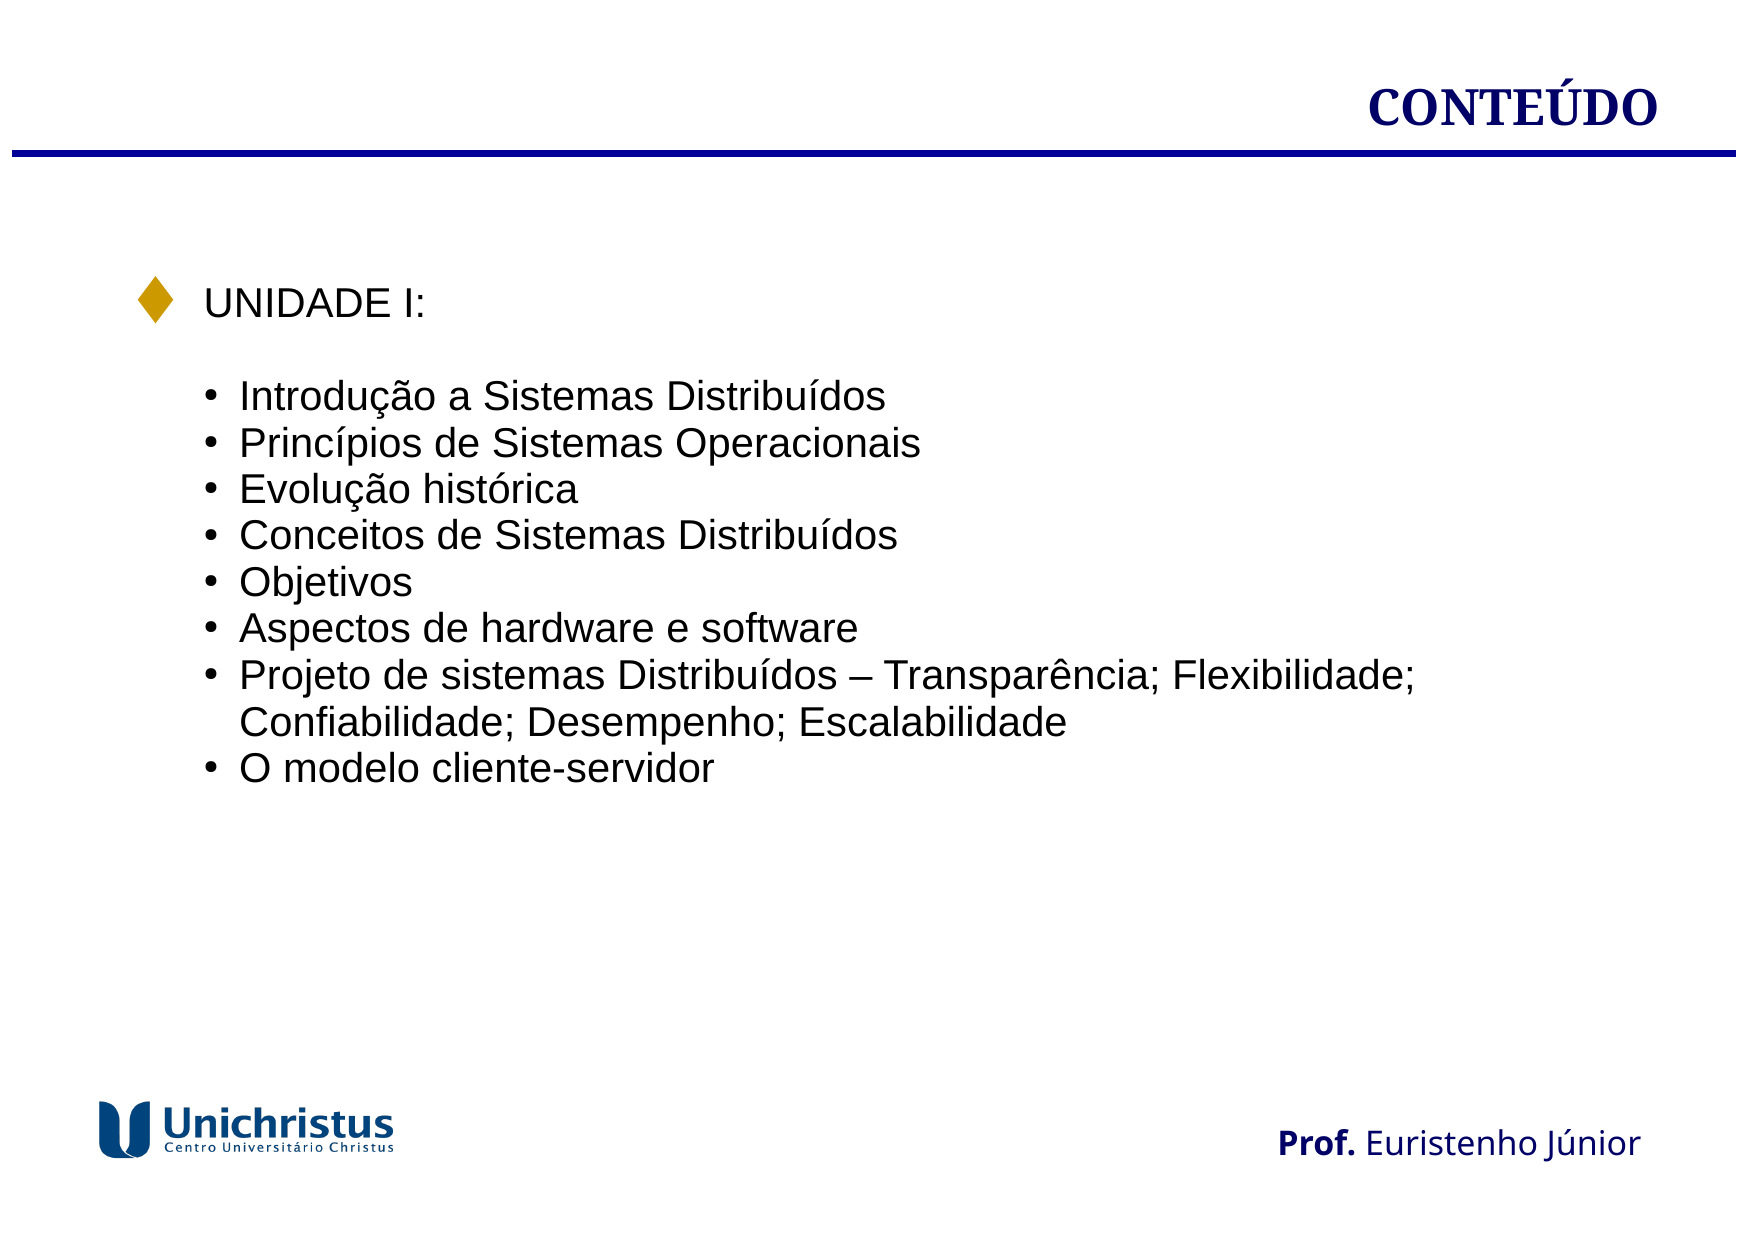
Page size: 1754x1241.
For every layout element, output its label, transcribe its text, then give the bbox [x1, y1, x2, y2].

text_box CONTEÚDO [1352, 157, 1696, 161]
text_box UNIDADE I: Introdução a Sistemas Distribuídos Princípios de Sistemas Operacionais Evolução histórica Conceitos de Sistemas Distribuídos Objetivos Aspectos de hardware e software Projeto de sistemas Distribuídos – Transparência; Flexibilidade; Confiabilidade; Desempenho; Escalabilidade O modelo cliente-servidor [188, 272, 1642, 799]
picture [94, 1098, 398, 1160]
text_box [137, 276, 174, 324]
text_box CONTEÚDO [1352, 64, 1696, 150]
text_box Prof. Euristenho Júnior [1262, 1111, 1695, 1167]
